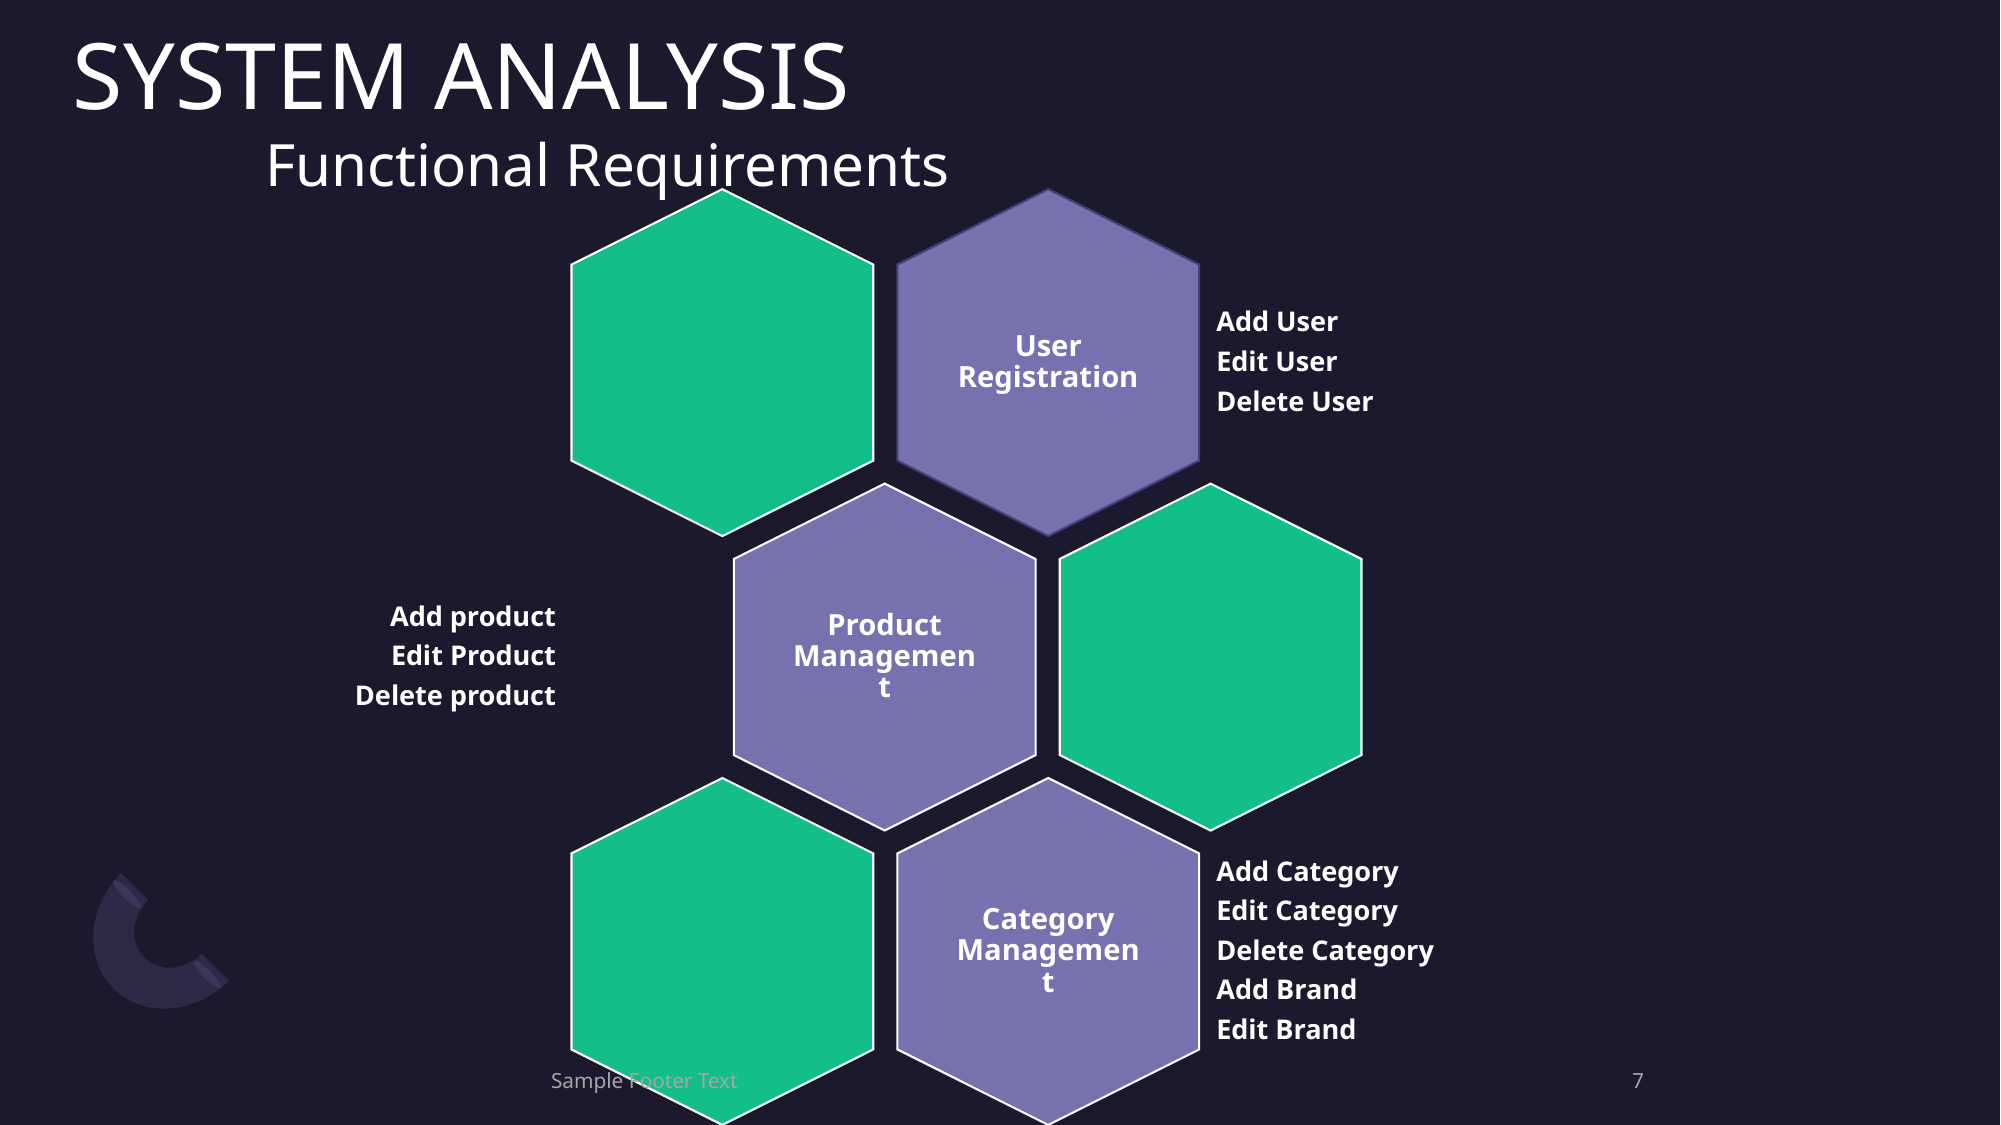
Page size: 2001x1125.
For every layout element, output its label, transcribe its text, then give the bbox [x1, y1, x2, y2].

text_box Category Management [984, 1093, 1113, 1125]
text_box [571, 777, 874, 1067]
text_box User Registration [897, 189, 1200, 537]
text_box [1632, 1067, 1910, 1093]
text_box Product Management [733, 483, 1036, 831]
text_box Category Management [897, 777, 1200, 1067]
text_box Add User Edit User Delete User [1208, 258, 1596, 467]
text_box [658, 1093, 787, 1125]
title SYSTEM ANALYSIS [72, 30, 1221, 212]
text_box Sample Footer Text [551, 1067, 1598, 1093]
text_box [571, 189, 874, 537]
text_box Add product Edit Product Delete product [346, 552, 722, 762]
text_box Functional Requirements [250, 120, 1001, 207]
text_box Add Category Edit Category Delete Category Add Brand Edit Brand [1208, 847, 1596, 1056]
text_box [1059, 483, 1362, 831]
